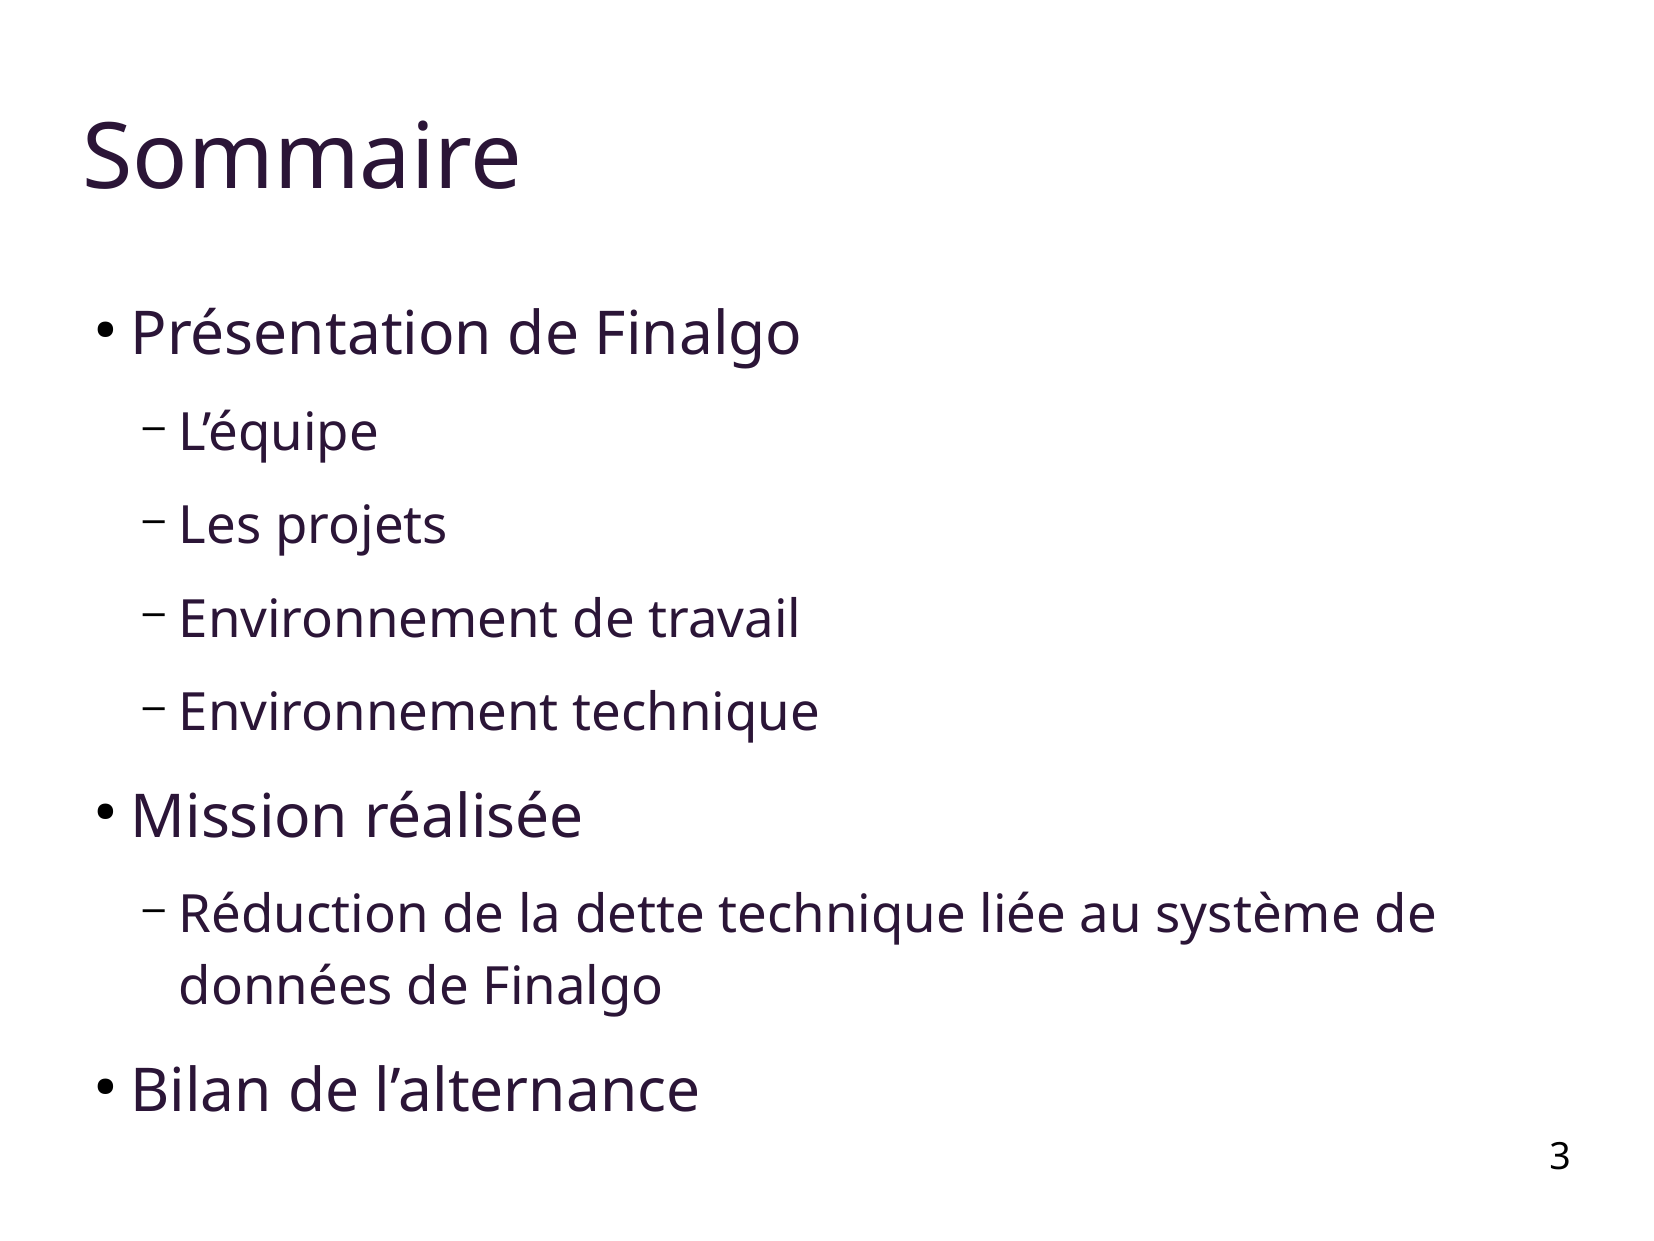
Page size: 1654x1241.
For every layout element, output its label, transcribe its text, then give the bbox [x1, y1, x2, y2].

title Sommaire [82, 49, 1571, 257]
list Présentation de Finalgo L’équipe Les projets Environnement de travail Environnement technique Mission réalisée Réduction de la dette technique liée au système de données de Finalgo Bilan de l’alternance [82, 290, 1571, 1134]
